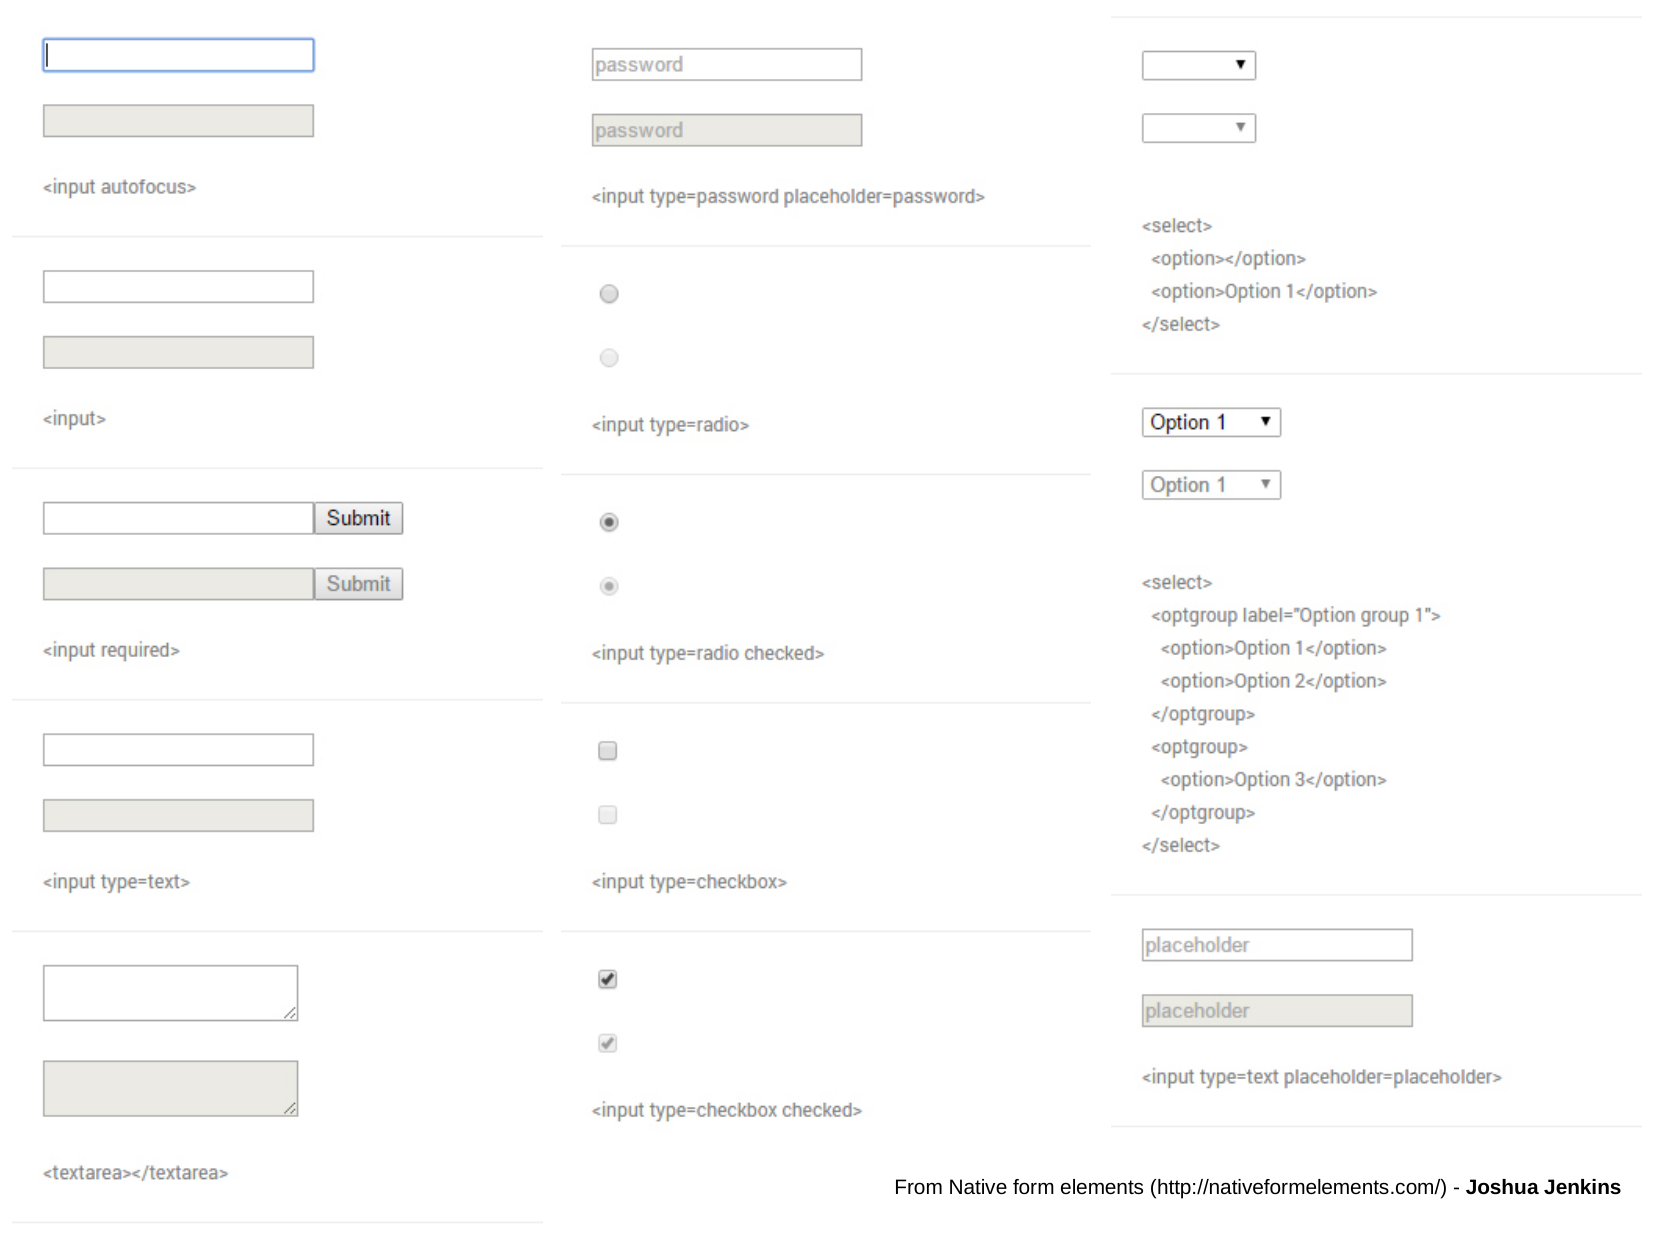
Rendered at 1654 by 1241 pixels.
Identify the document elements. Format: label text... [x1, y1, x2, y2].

picture [12, 17, 543, 1225]
picture [1111, 15, 1642, 1223]
picture [561, 17, 1091, 1225]
text_box From Native form elements (http://nativeformelements.com/) - Joshua Jenkins [879, 1168, 1641, 1235]
